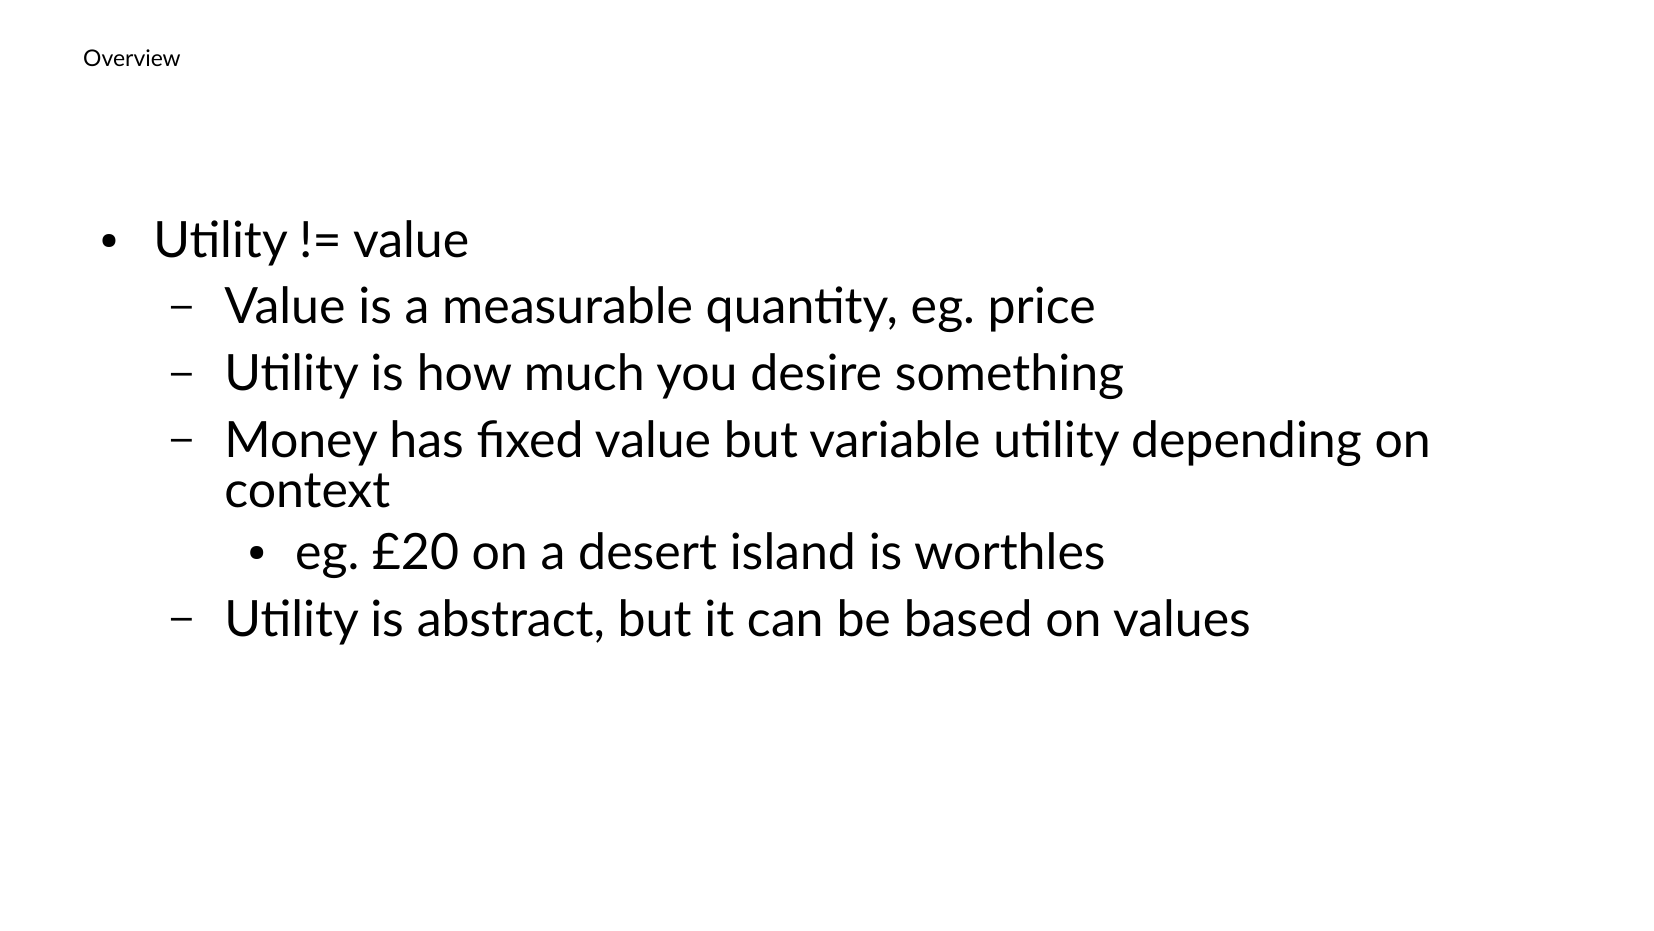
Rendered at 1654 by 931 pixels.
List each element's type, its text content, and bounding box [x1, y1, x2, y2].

title Overview [83, 0, 1571, 119]
list Utility != value Value is a measurable quantity, eg. price Utility is how much you desire something Money has fixed value but variable utility depending on context eg. £20 on a desert island is worthles Utility is abstract, but it can be based on values [82, 217, 1571, 839]
